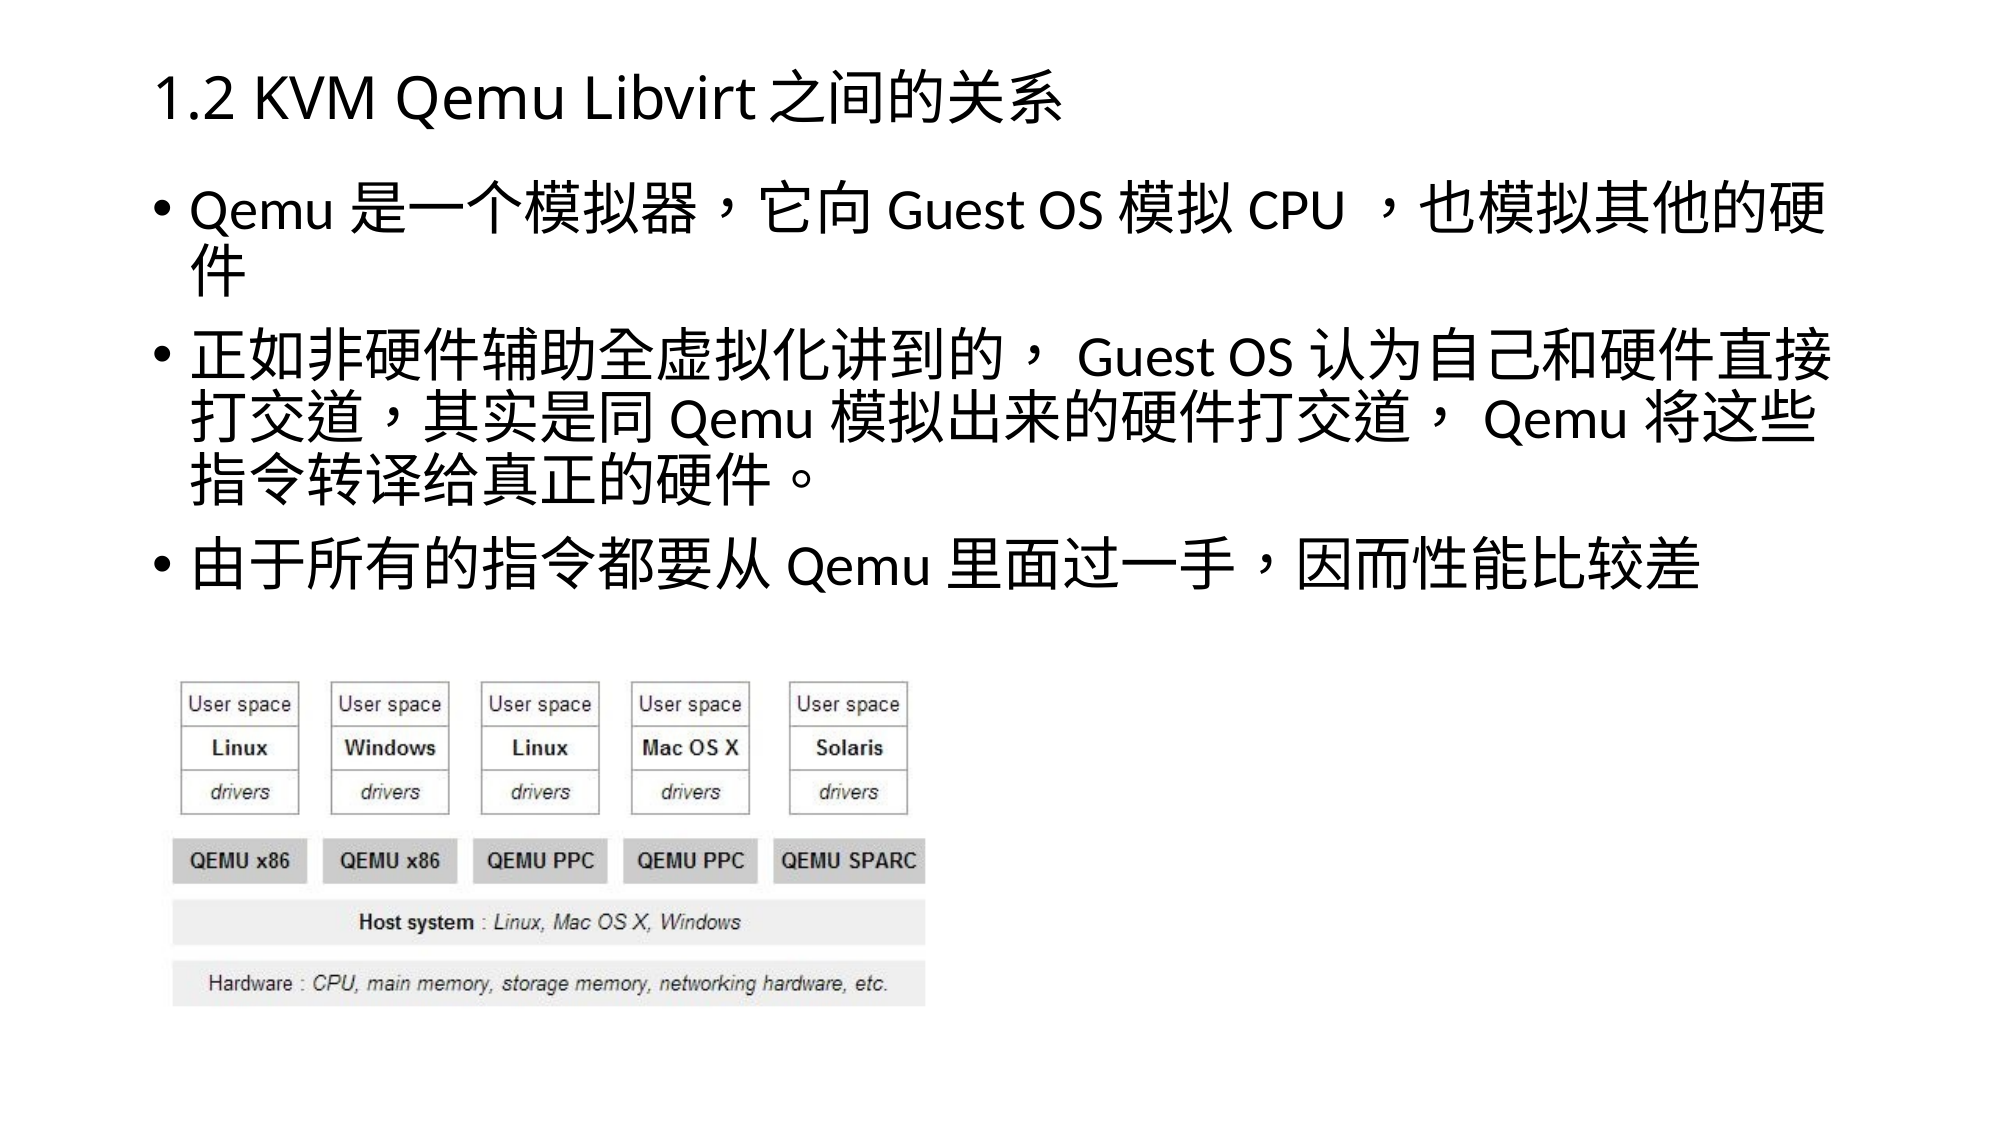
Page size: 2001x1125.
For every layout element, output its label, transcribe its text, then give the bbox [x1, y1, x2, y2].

list Qemu是一个模拟器，它向Guest OS模拟CPU，也模拟其他的硬件 正如非硬件辅助全虚拟化讲到的，Guest OS认为自己和硬件直接打交道，其实是同Qemu模拟出来的硬件打交道，Qemu将这些指令转译给真正的硬件。 由于所有的指令都要从Qemu里面过一手，因而性能比较差 [137, 171, 1863, 1014]
picture [137, 655, 974, 1041]
title 1.2 KVM Qemu Libvirt之间的关系 [137, 59, 1863, 140]
